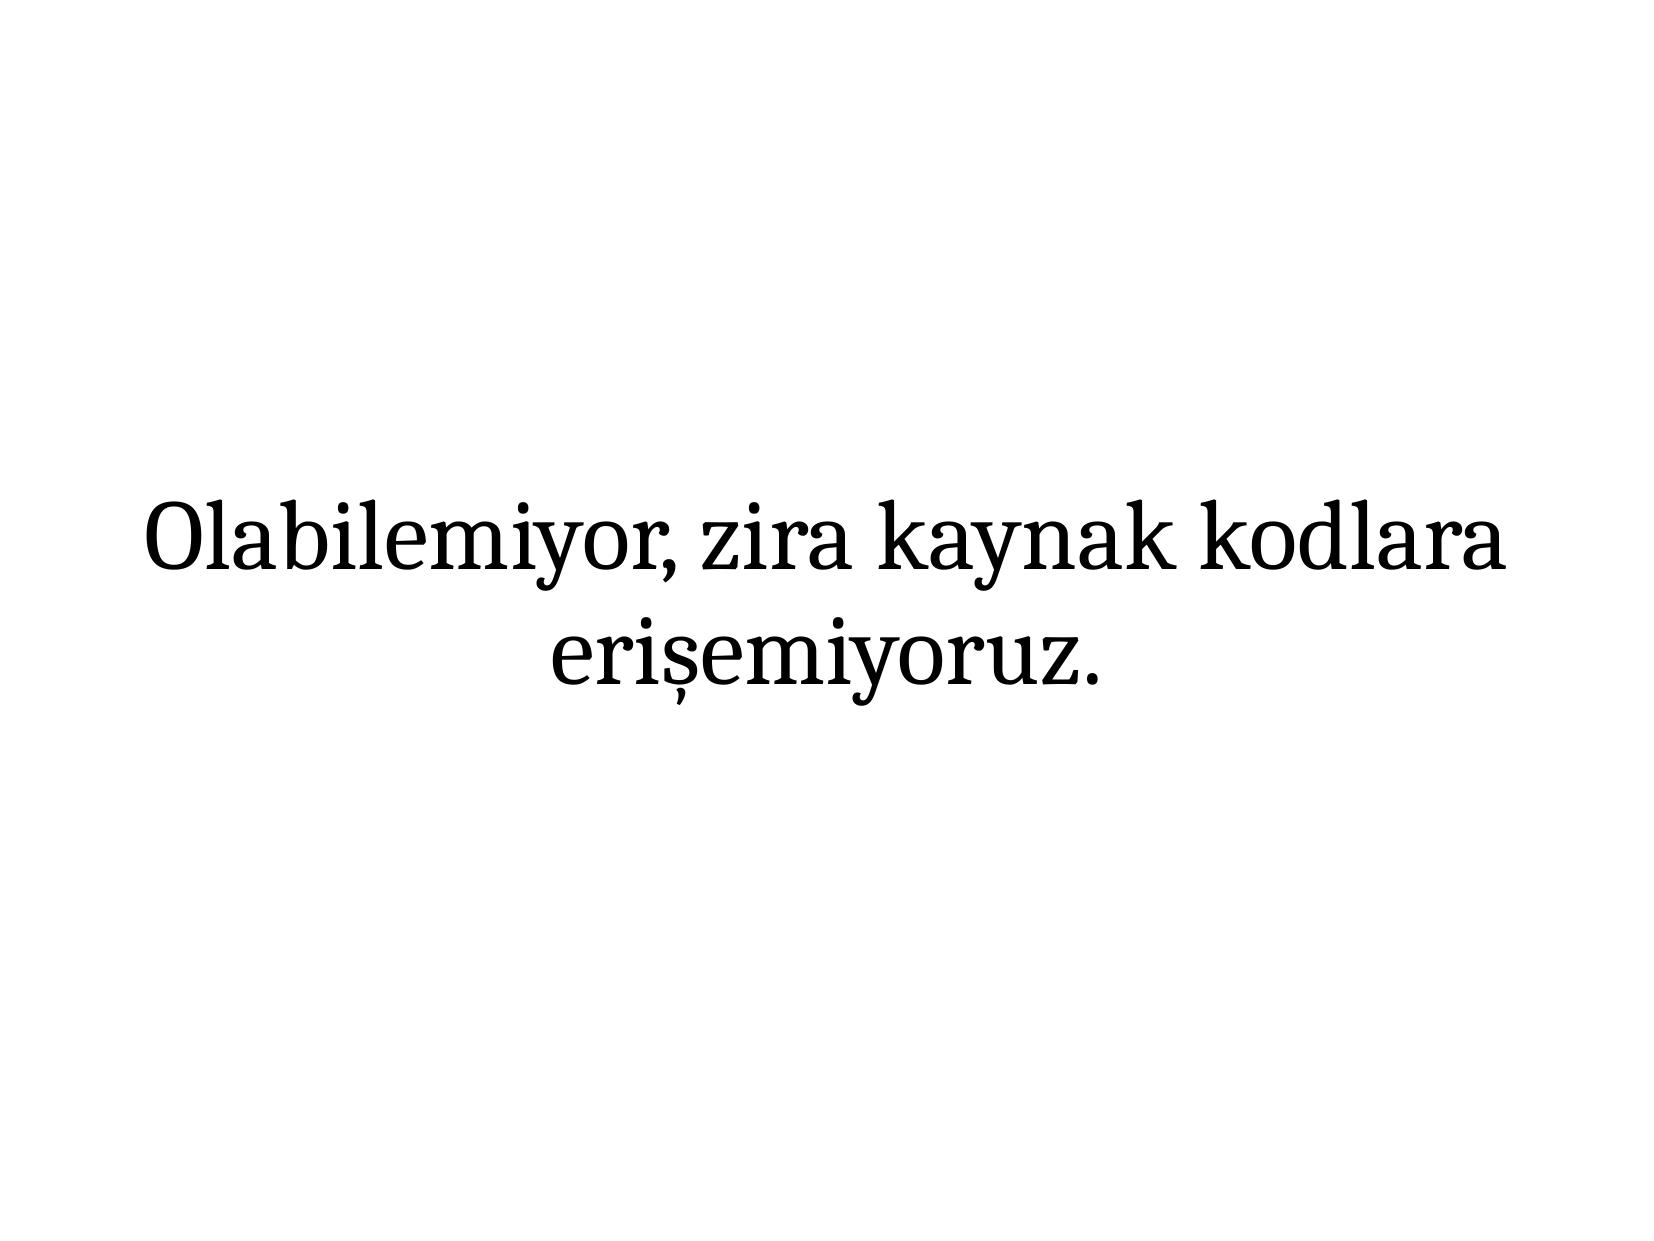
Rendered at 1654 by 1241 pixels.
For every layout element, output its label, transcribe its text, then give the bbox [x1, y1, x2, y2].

title Olabilemiyor, zira kaynak kodlara erişemiyoruz. [82, 273, 1571, 916]
